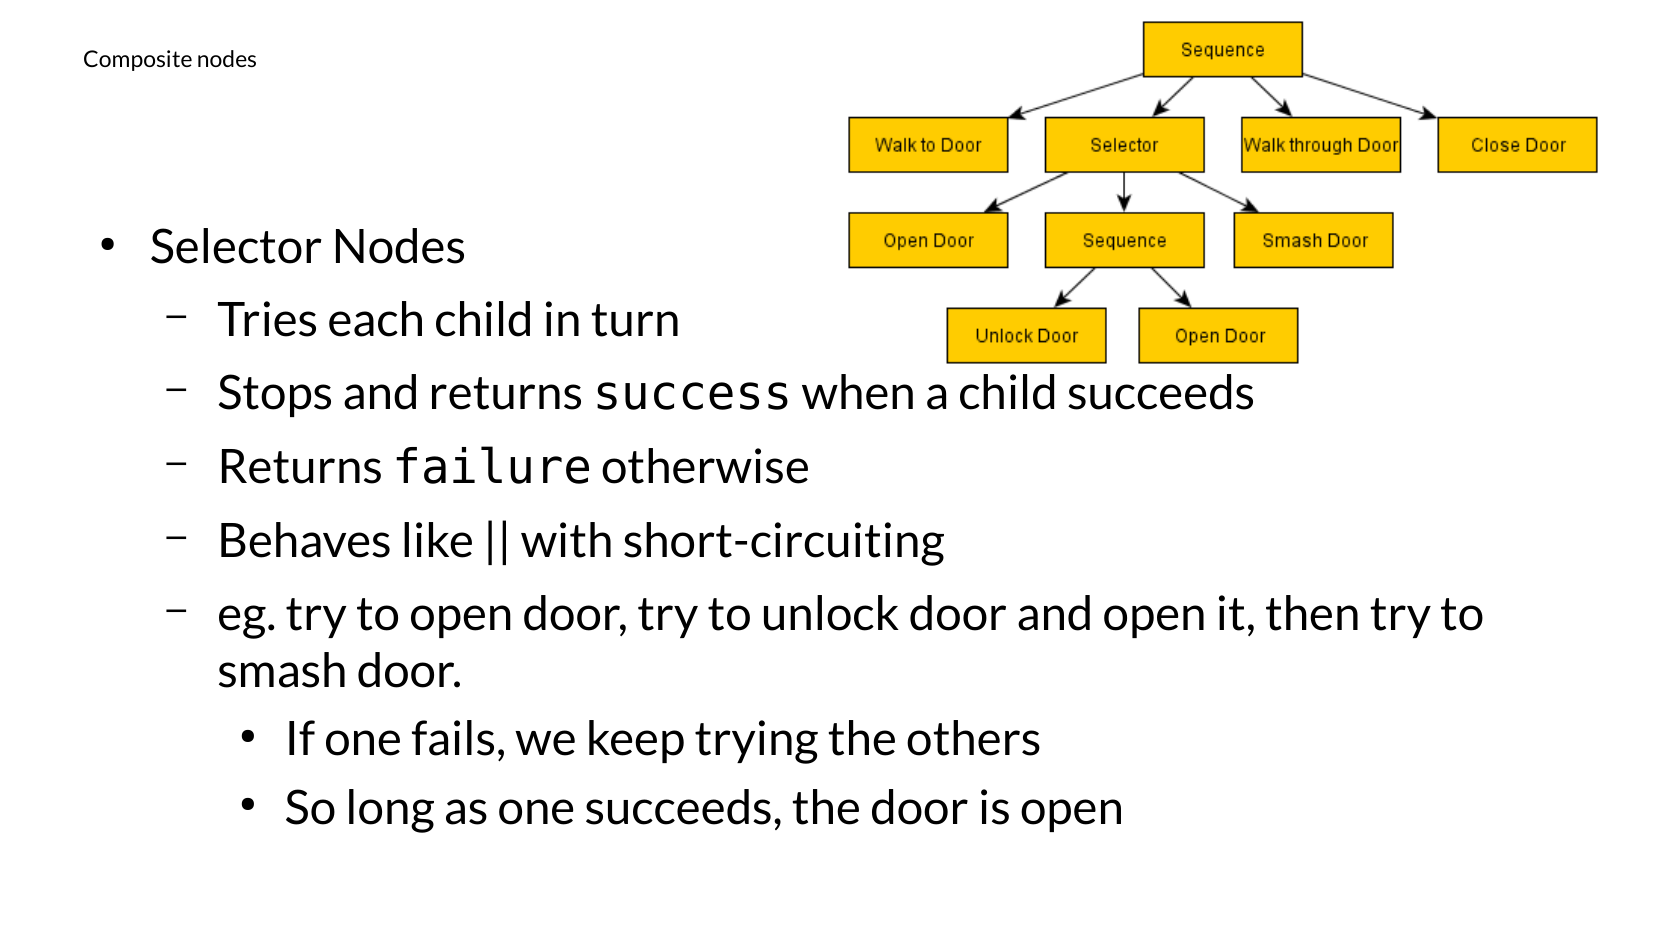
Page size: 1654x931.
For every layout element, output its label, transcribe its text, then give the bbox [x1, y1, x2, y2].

title Composite nodes [83, 0, 1571, 119]
list Selector Nodes Tries each child in turn Stops and returns success when a child succeeds Returns failure otherwise Behaves like || with short-circuiting eg. try to open door, try to unlock door and open it, then try to smash door. If one fails, we keep trying the others So long as one succeeds, the door is open [82, 217, 1571, 839]
picture [826, 0, 1619, 385]
